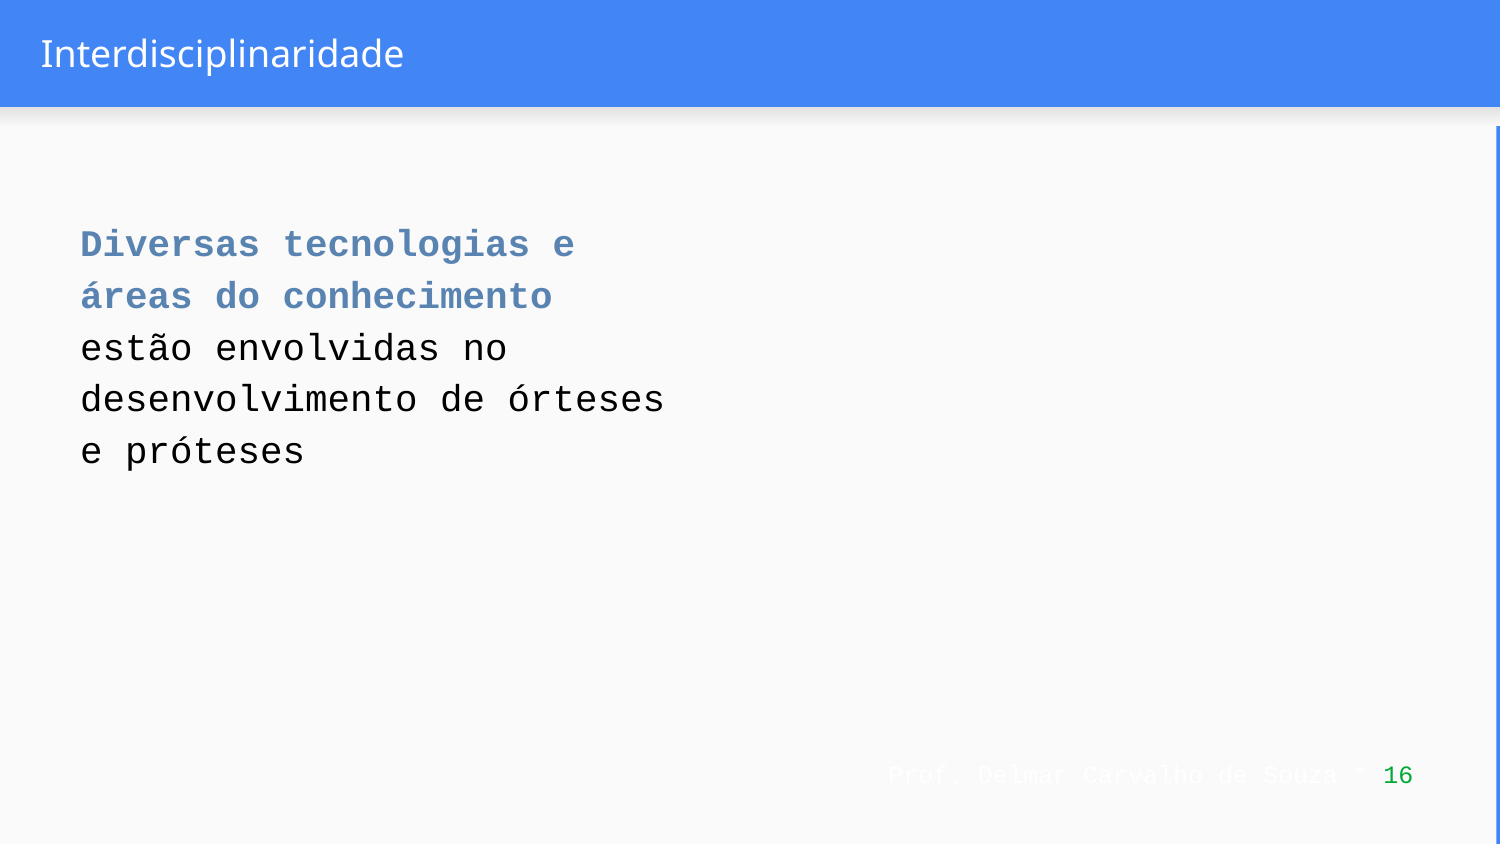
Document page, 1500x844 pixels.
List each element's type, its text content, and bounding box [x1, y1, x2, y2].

text_box Diversas tecnologias e áreas do conhecimento estão envolvidas no desenvolvimento de órteses e próteses [40, 152, 709, 780]
title Interdisciplinaridade [16, 2, 1464, 102]
